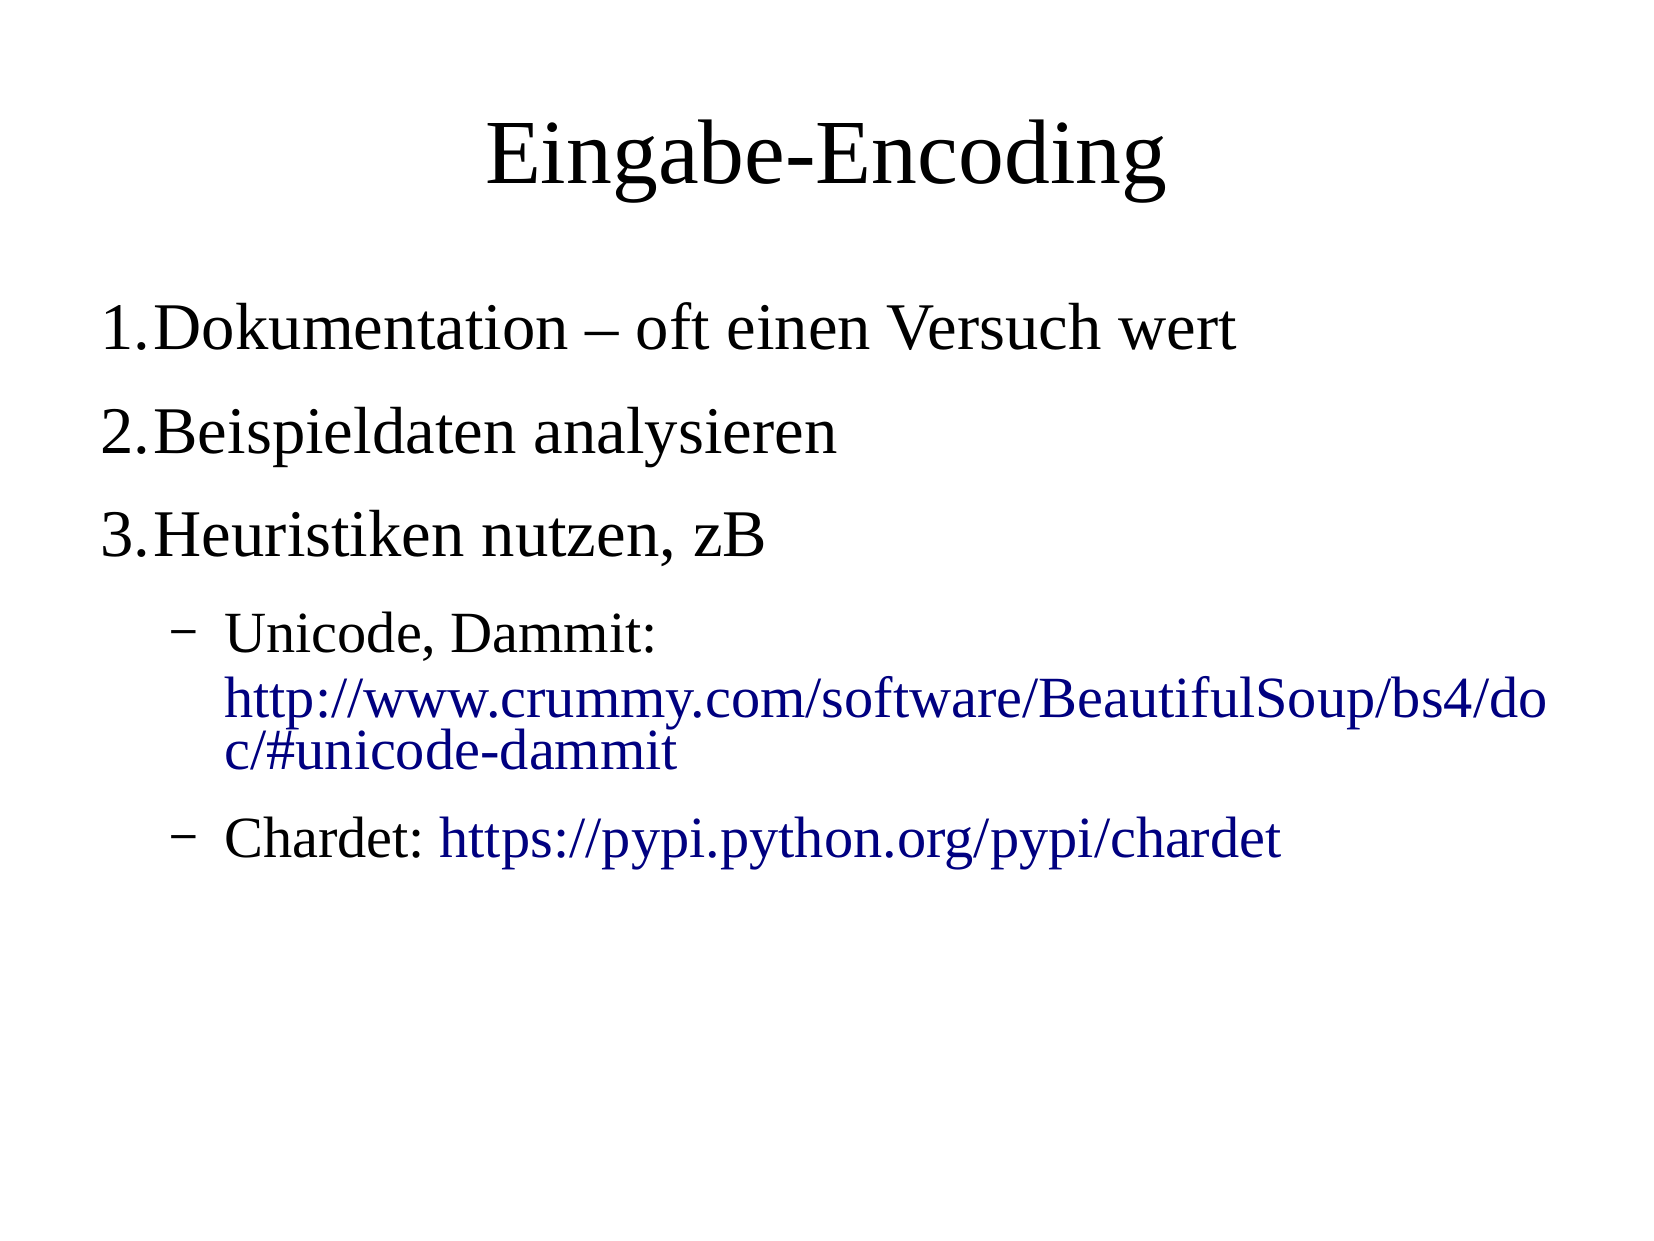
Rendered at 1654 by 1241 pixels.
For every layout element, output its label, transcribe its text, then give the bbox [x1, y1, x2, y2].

list Dokumentation – oft einen Versuch wert Beispieldaten analysieren Heuristiken nutzen, zB Unicode, Dammit: http://www.crummy.com/software/BeautifulSoup/bs4/doc/#unicode-dammit Chardet: https://pypi.python.org/pypi/chardet [82, 290, 1571, 1010]
title Eingabe-Encoding [82, 49, 1571, 257]
